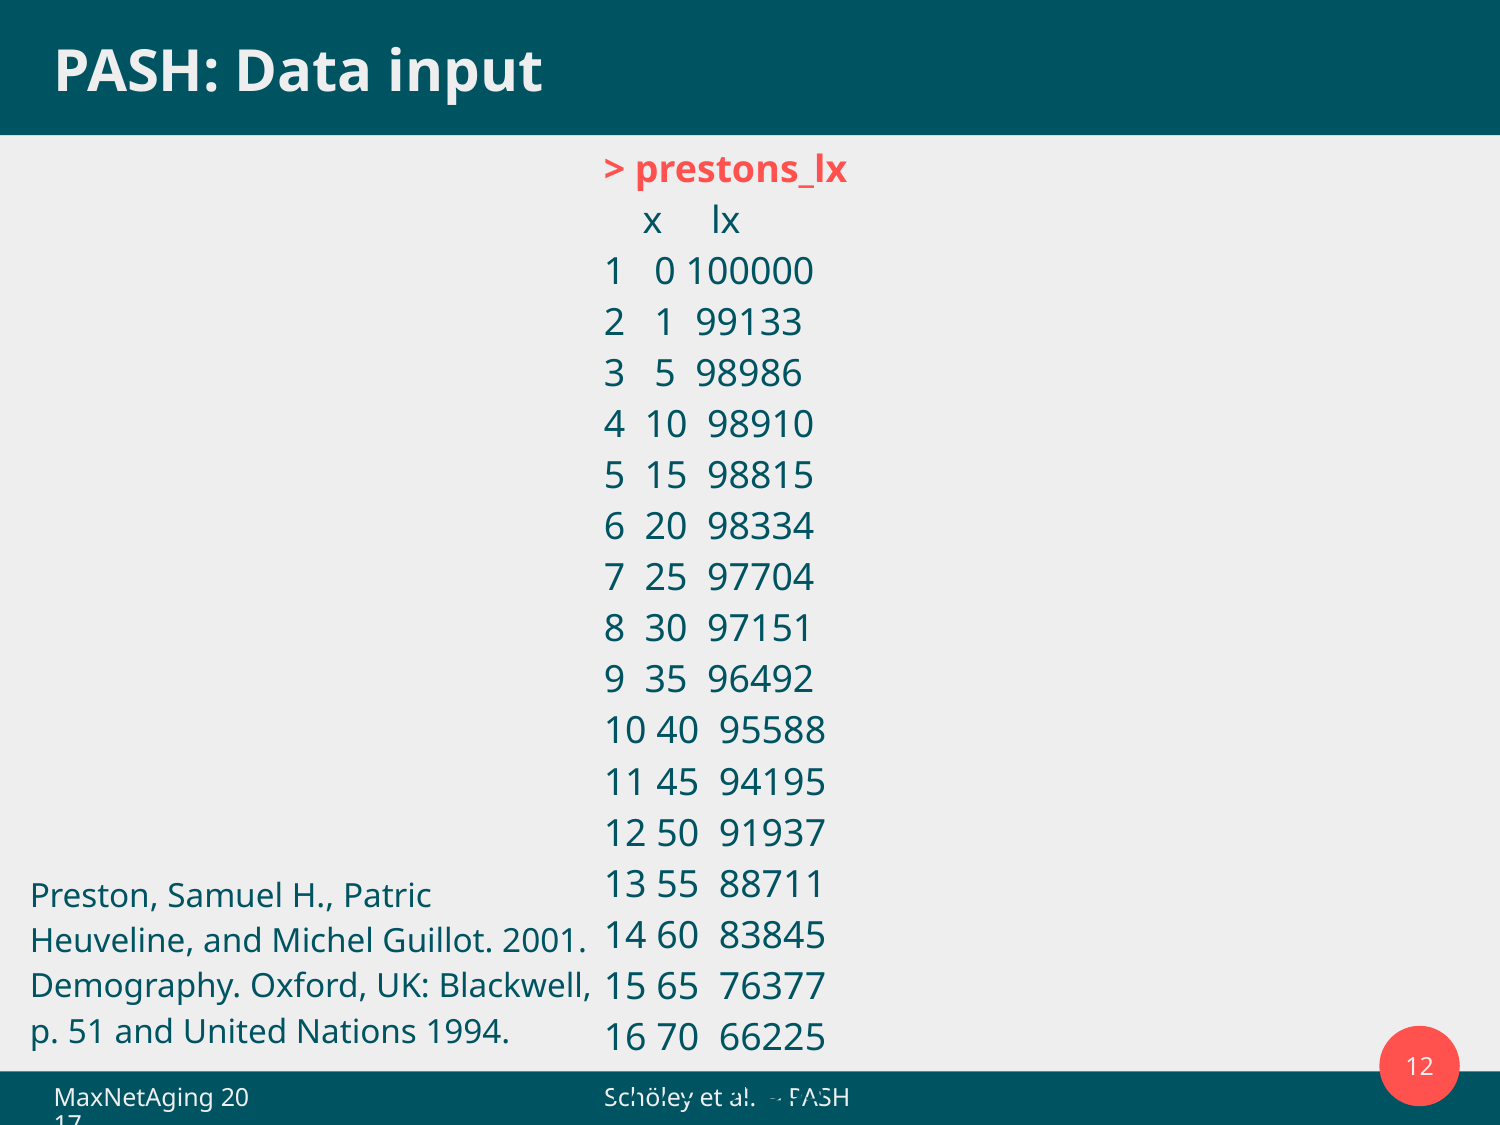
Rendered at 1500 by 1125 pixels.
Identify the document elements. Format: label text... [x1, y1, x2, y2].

text_box Preston, Samuel H., Patric Heuveline, and Michel Guillot. 2001. Demography. Oxford, UK: Blackwell, p. 51 and United Nations 1994. [15, 864, 612, 1055]
title PASH: Data input [53, 0, 1447, 141]
text_box > prestons_lx x lx 1 0 100000 2 1 99133 3 5 98986 4 10 98910 5 15 98815 6 20 98334 7 25 97704 8 30 97151 9 35 96492 10 40 95588 11 45 94195 12 50 91937 13 55 88711 14 60 83845 15 65 76377 16 70 66225 17 75 53803 18 80 37441 19 85 21134 [588, 135, 912, 1075]
